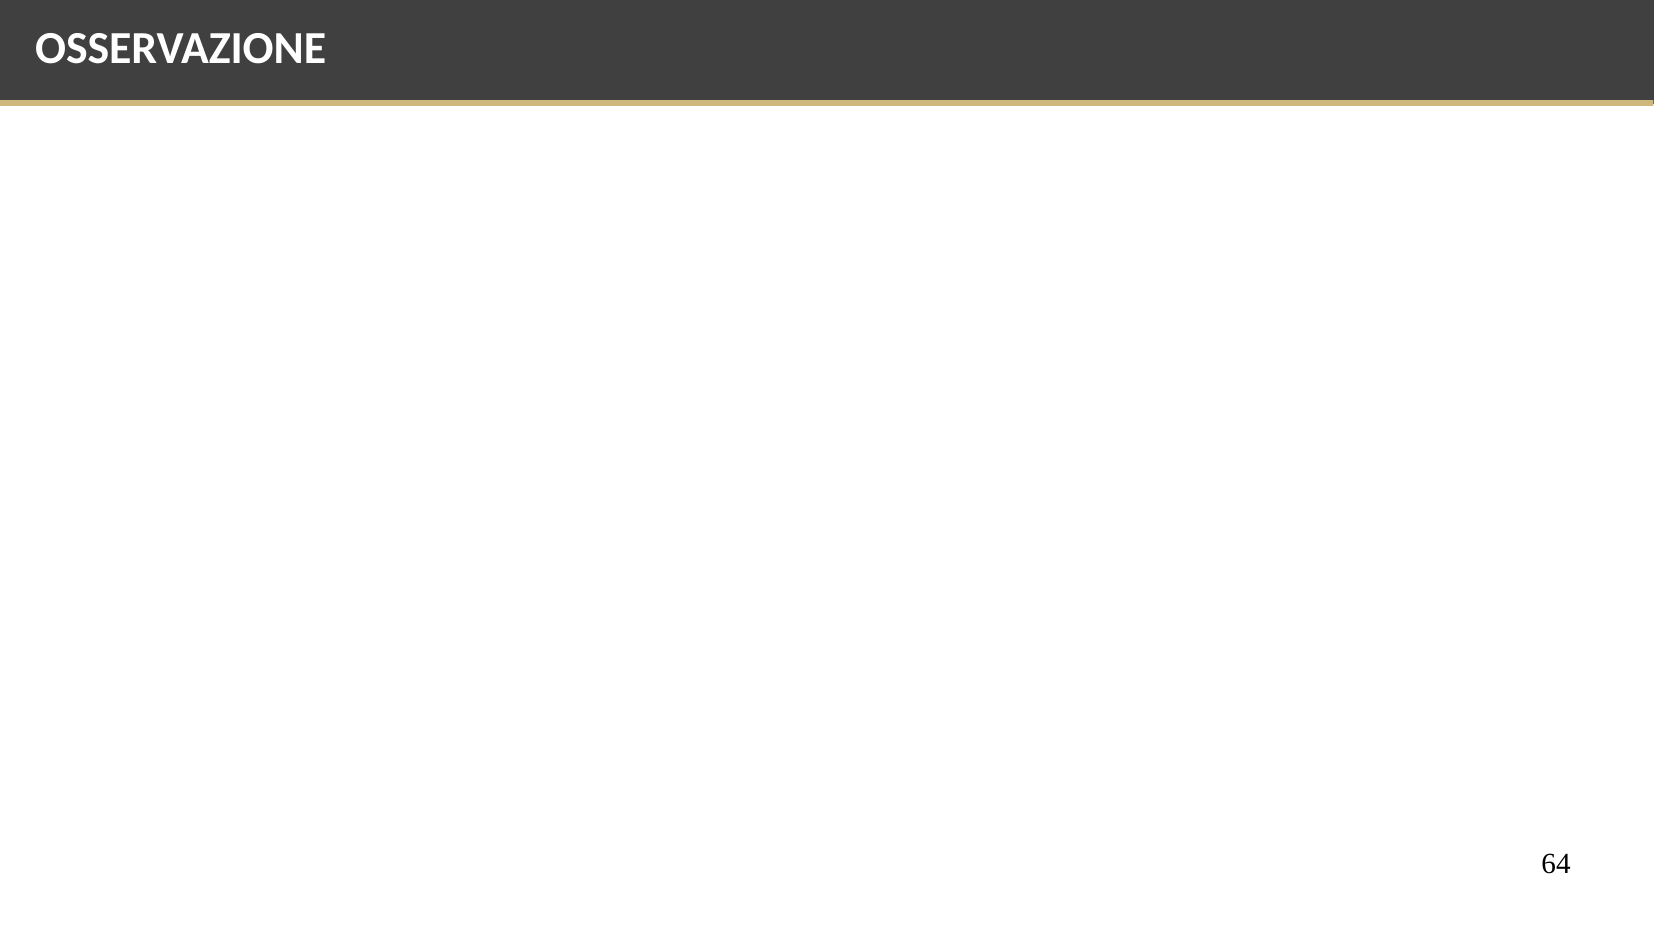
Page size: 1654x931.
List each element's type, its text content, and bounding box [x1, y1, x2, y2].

text_box OSSERVAZIONE [0, 0, 1654, 100]
